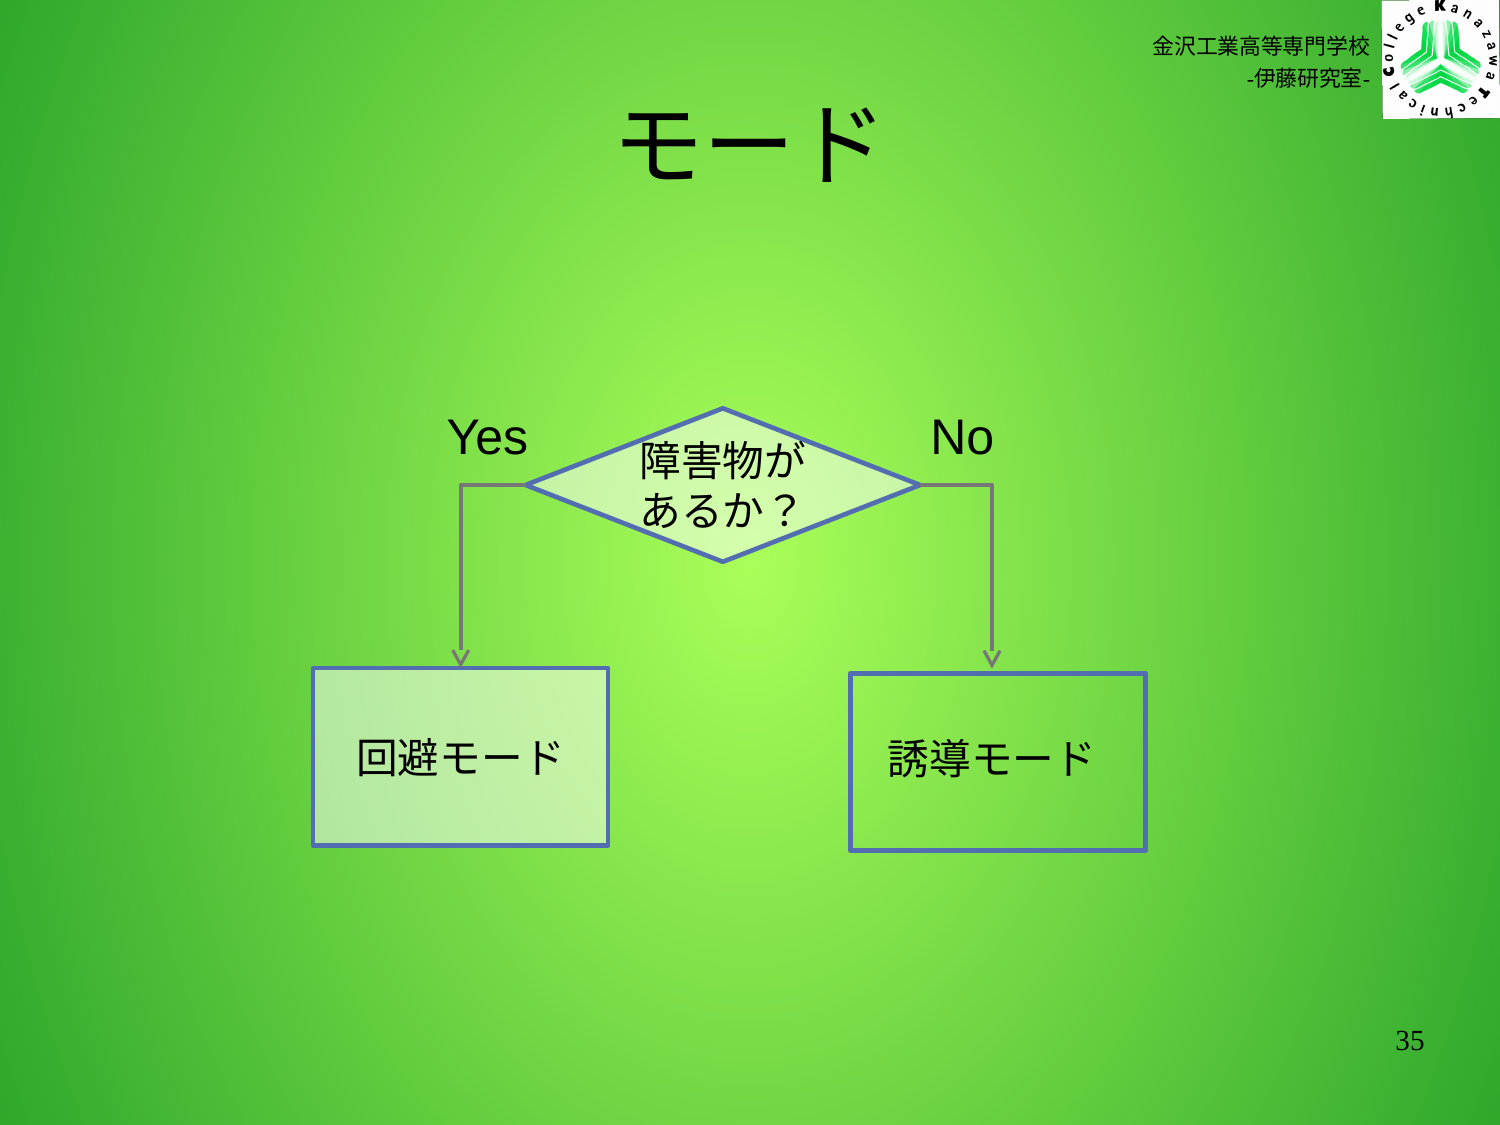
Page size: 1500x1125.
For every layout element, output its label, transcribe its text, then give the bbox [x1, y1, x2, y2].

text_box 回避モード [312, 668, 609, 846]
picture [1382, 0, 1500, 118]
text_box No [915, 397, 1010, 472]
text_box 誘導モード [844, 668, 1140, 846]
text_box Yes [431, 397, 543, 472]
text_box 障害物があるか？ [526, 408, 920, 562]
text_box 誘導モード [853, 676, 1140, 846]
title モード [75, 44, 1425, 233]
